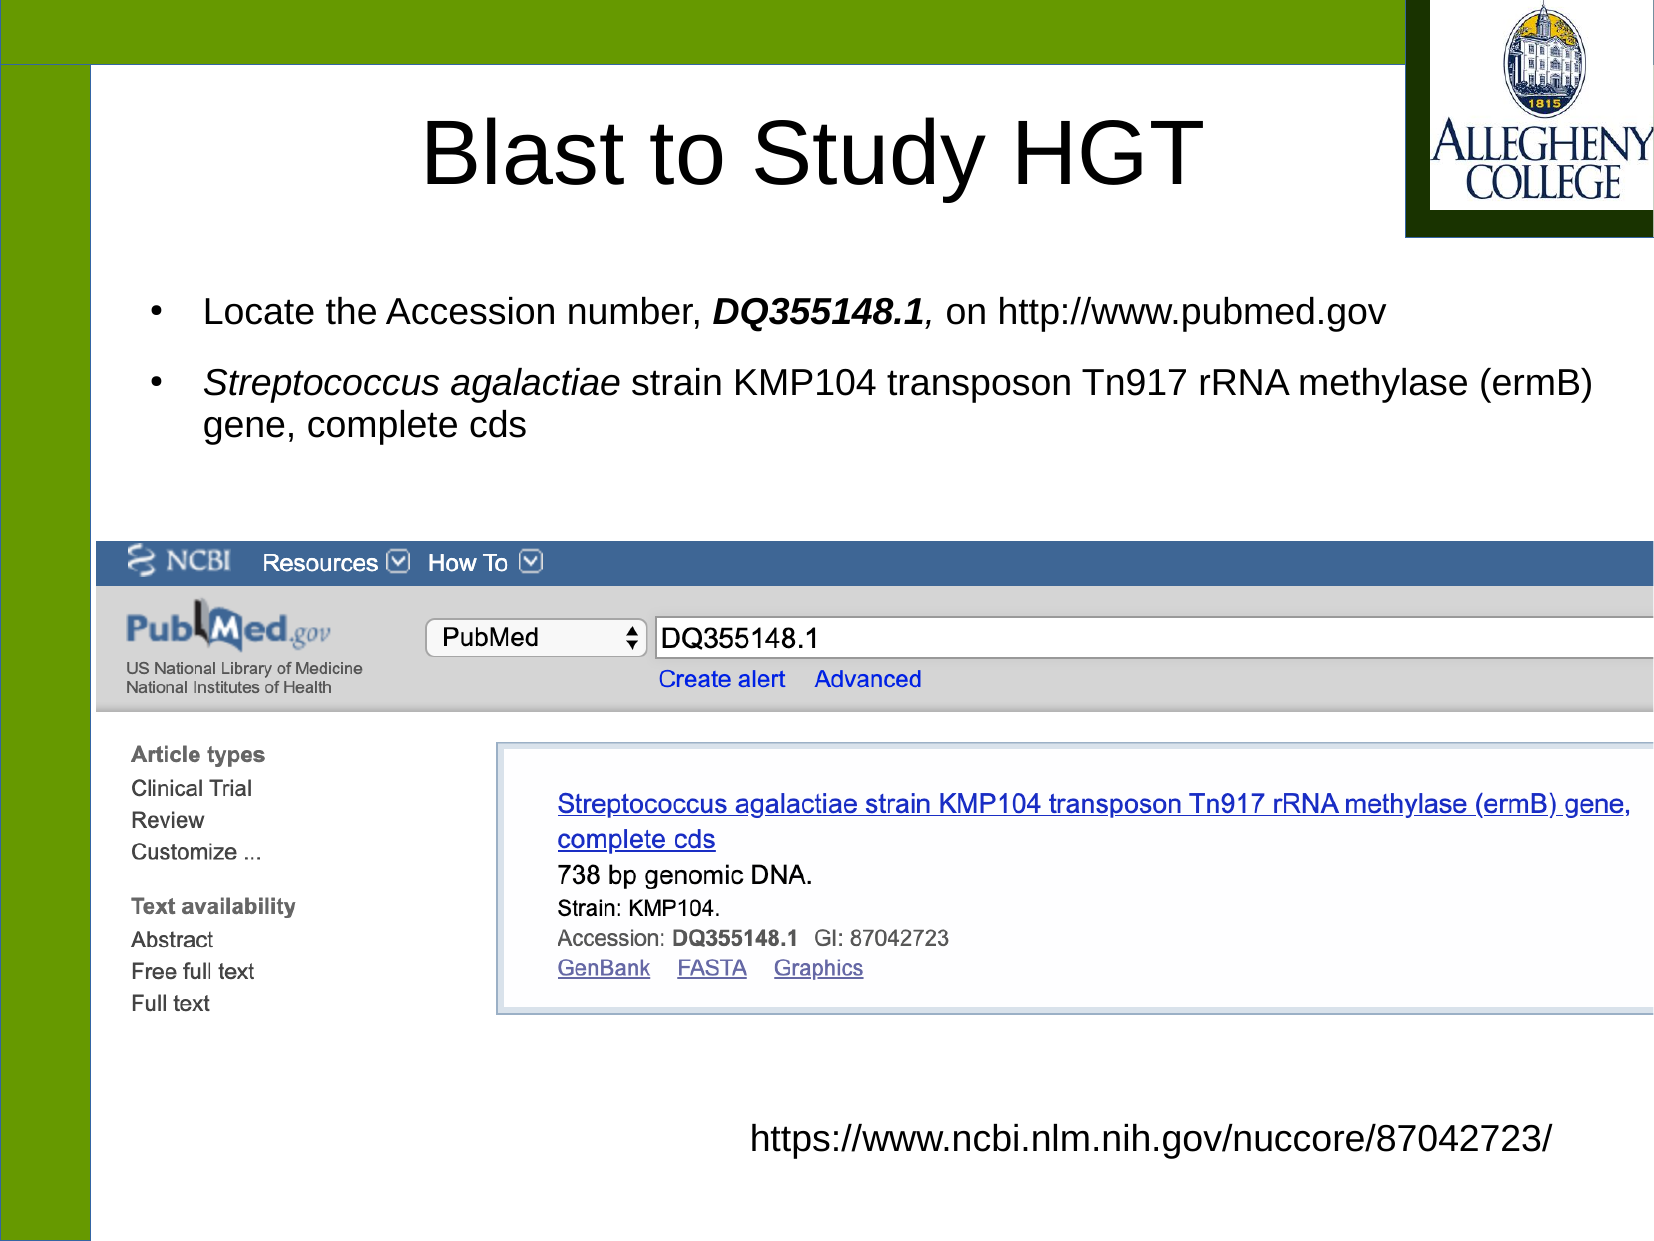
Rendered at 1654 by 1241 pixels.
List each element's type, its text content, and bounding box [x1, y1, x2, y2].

picture [96, 541, 1654, 1033]
list Locate the Accession number, DQ355148.1, on http://www.pubmed.gov Streptococcus agalactiae strain KMP104 transposon Tn917 rRNA methylase (ermB) gene, complete cds [132, 290, 1621, 541]
text_box https://www.ncbi.nlm.nih.gov/nuccore/87042723/ [735, 1110, 1599, 1201]
title Blast to Study HGT [112, 65, 1515, 257]
text_box [0, 0, 1654, 1241]
picture [1430, 0, 1654, 210]
